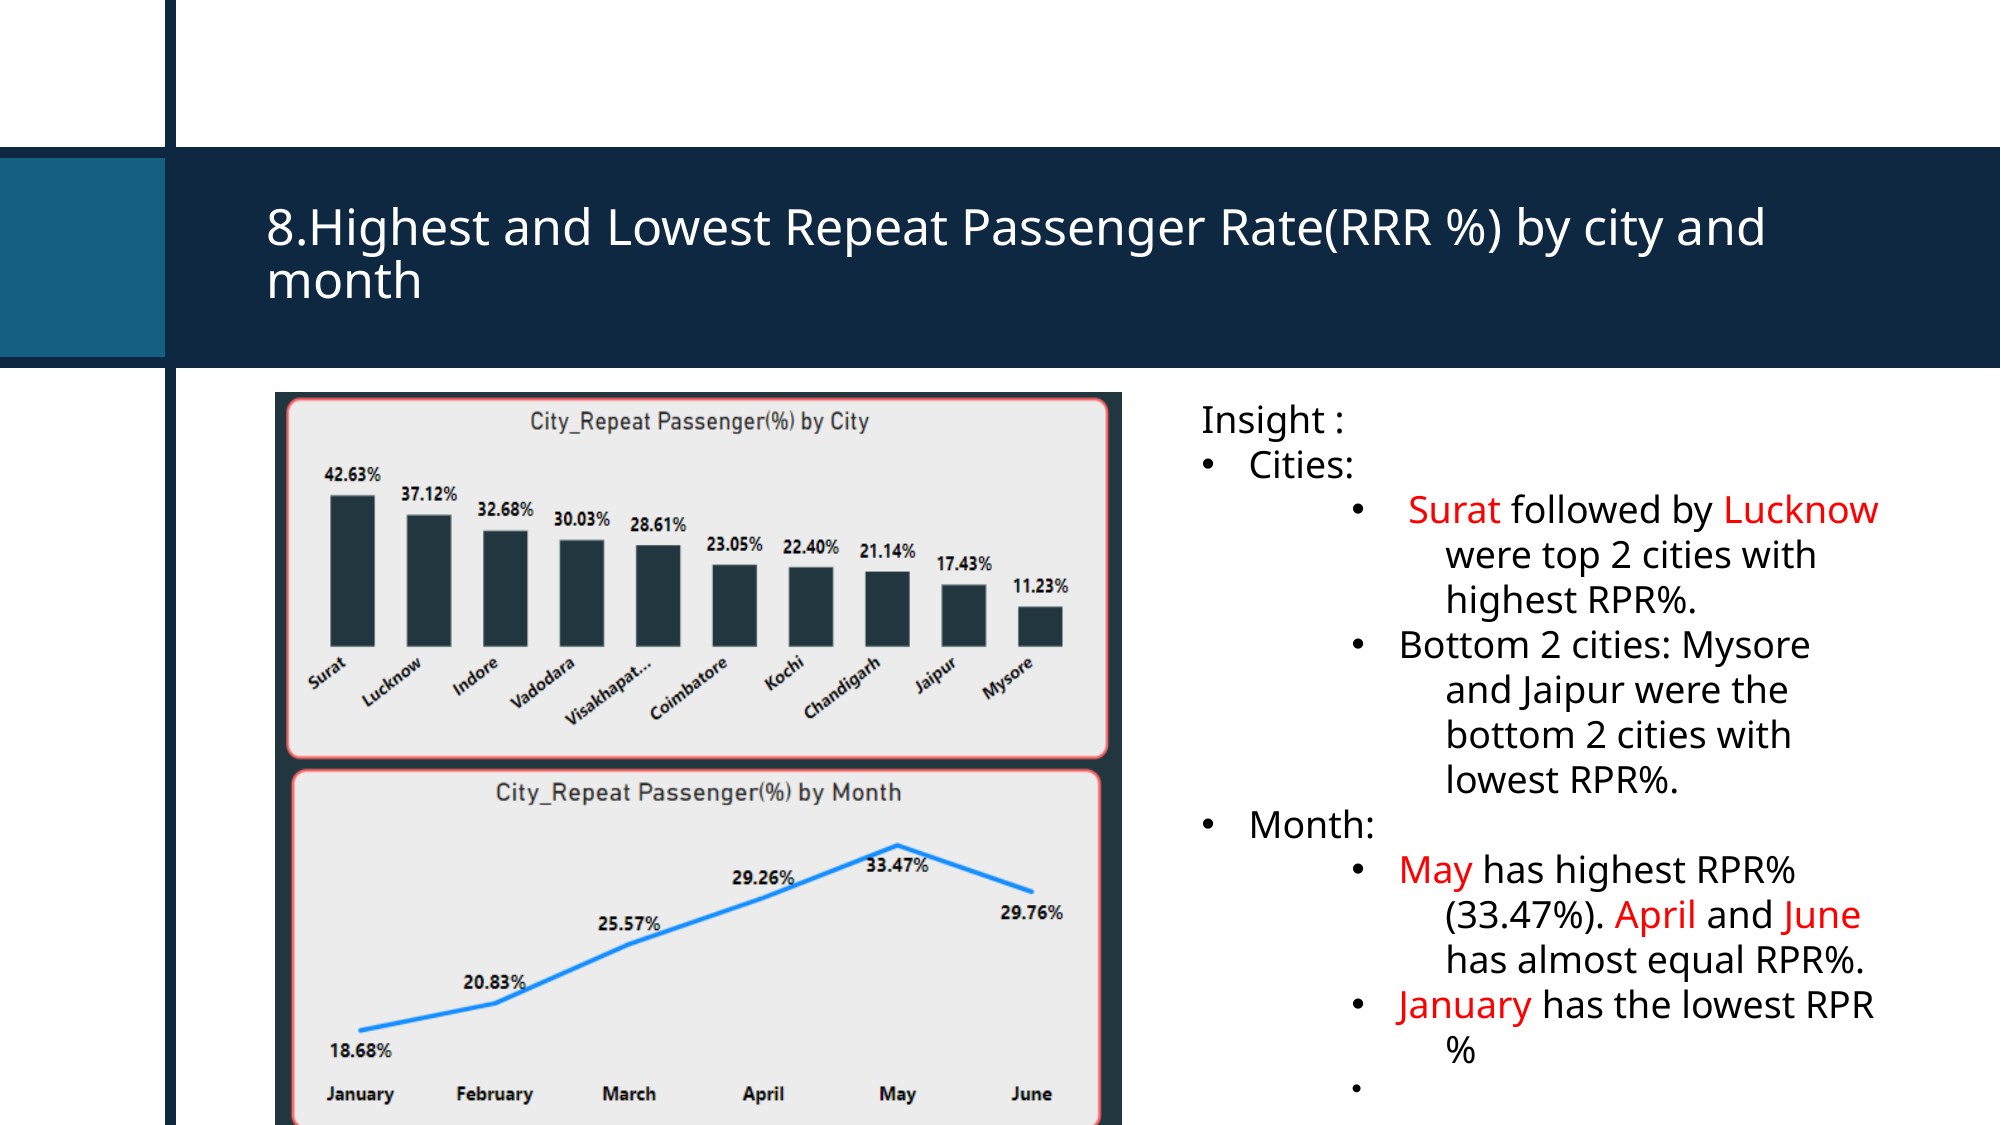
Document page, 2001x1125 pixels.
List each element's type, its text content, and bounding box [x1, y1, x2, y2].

title 8.Highest and Lowest Repeat Passenger Rate(RRR %) by city and month [251, 171, 1895, 341]
picture [275, 392, 1122, 1125]
text_box Insight : Cities: Surat followed by Lucknow were top 2 cities with highest RPR%. Bottom 2 cities: Mysore and Jaipur were the bottom 2 cities with lowest RPR%. Month: May has highest RPR% (33.47%). April and June has almost equal RPR%. January has the lowest RPR% January has the lowest RPR% (18.68%). [1186, 388, 1895, 985]
